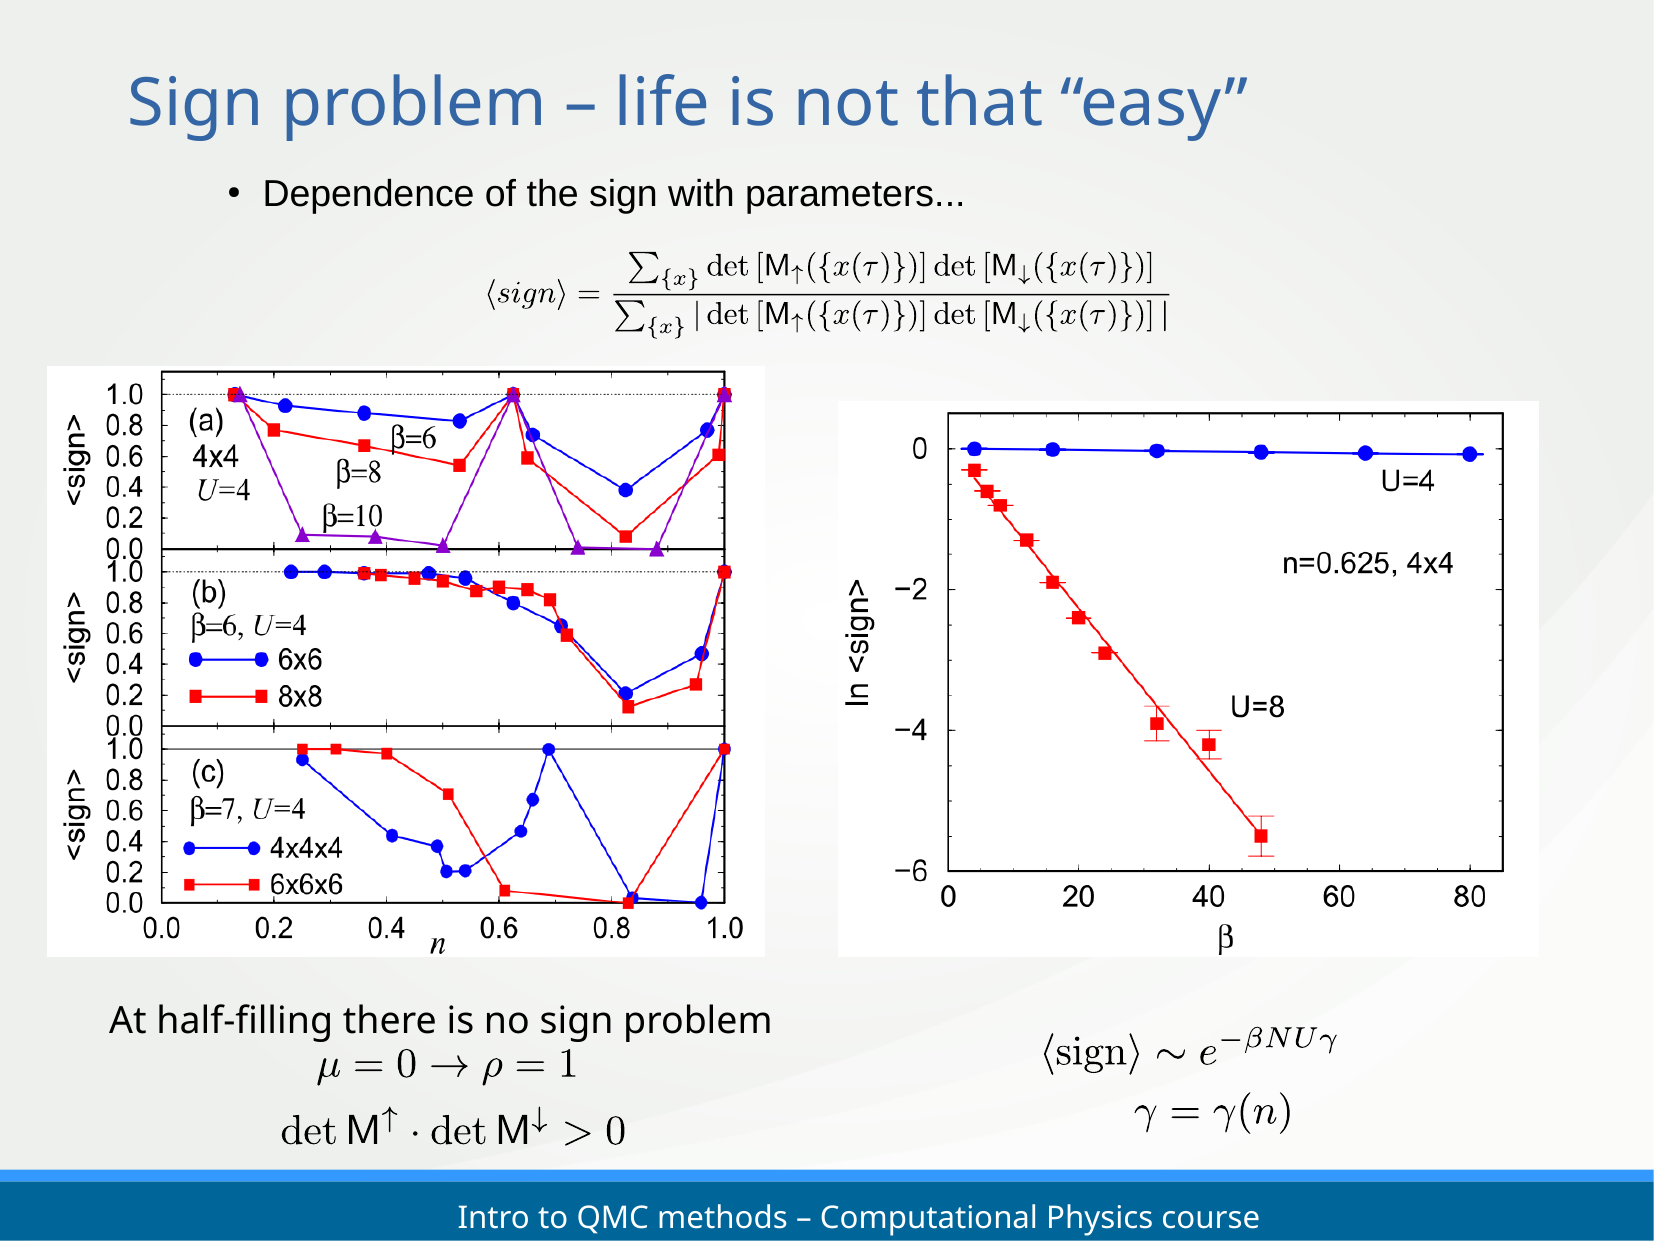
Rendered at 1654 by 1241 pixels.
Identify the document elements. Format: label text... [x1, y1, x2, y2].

text_box Dependence of the sign with parameters... [212, 165, 981, 223]
text_box [316, 1048, 579, 1086]
picture [0, 0, 1654, 1169]
text_box [484, 251, 1170, 339]
text_box [280, 1106, 626, 1146]
text_box At half-filling there is no sign problem [94, 986, 767, 1044]
text_box Sign problem – life is not that “easy” [77, 47, 1619, 189]
text_box [1133, 1092, 1294, 1134]
text_box [1039, 1026, 1339, 1075]
